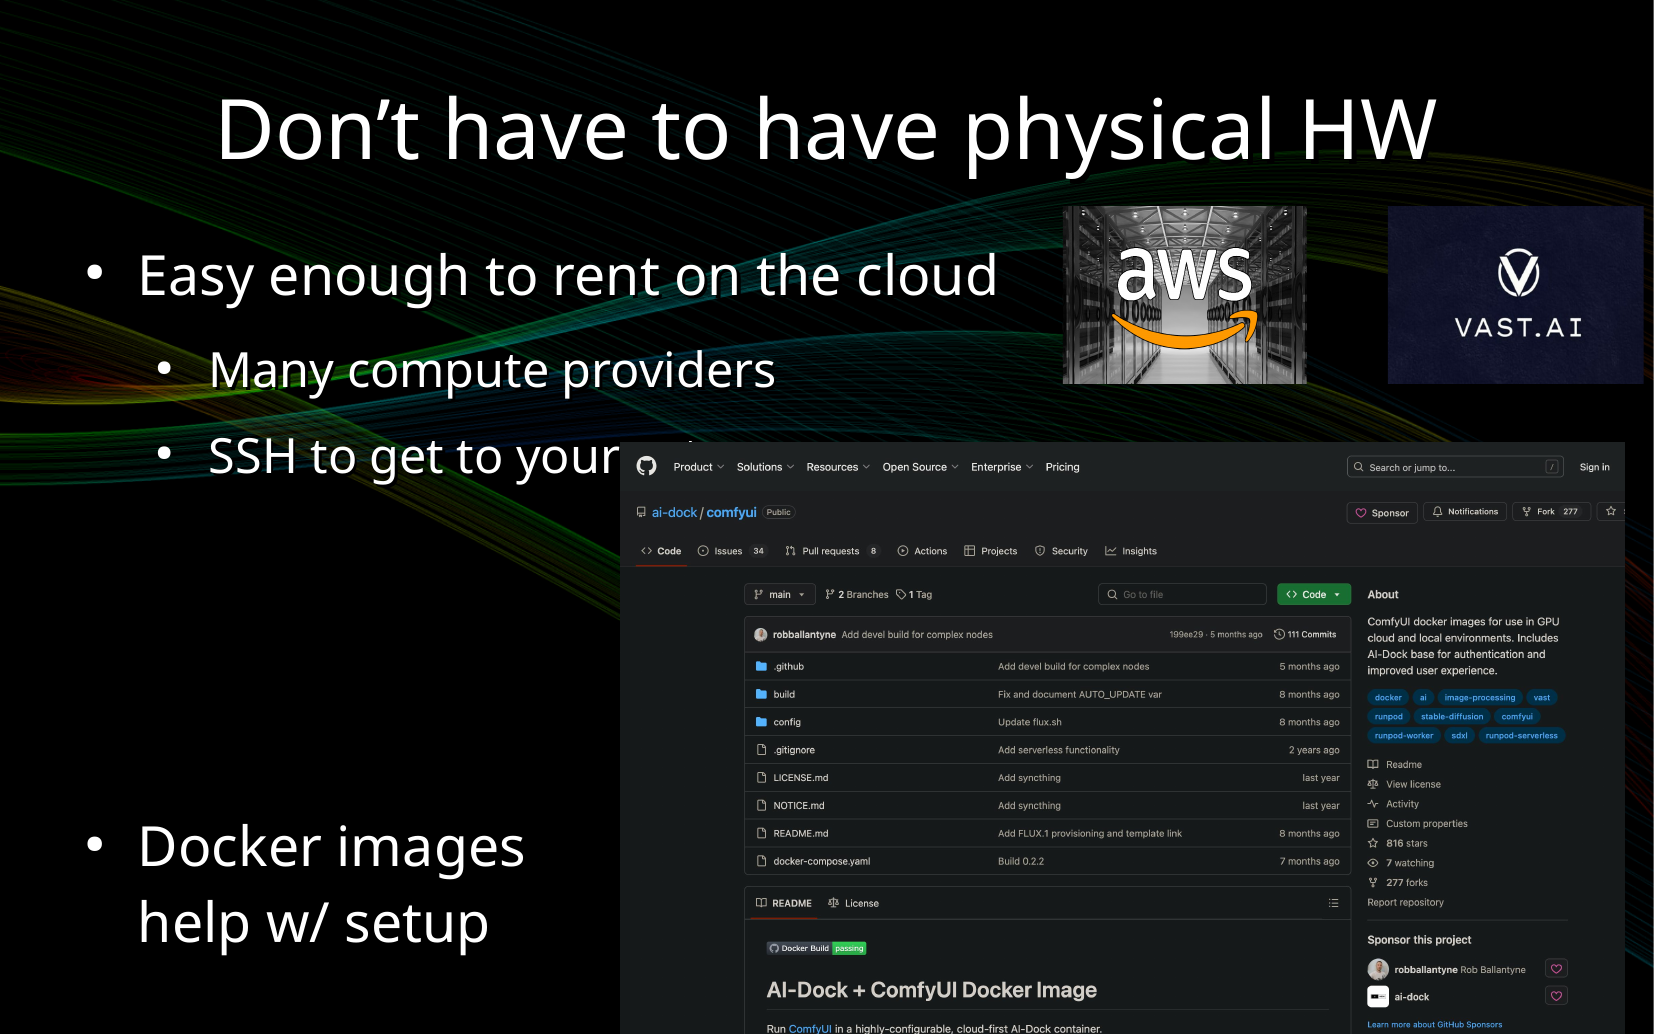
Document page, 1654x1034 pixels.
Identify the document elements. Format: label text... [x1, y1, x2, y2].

list Easy enough to rent on the cloud Many compute providers SSH to get to your setup Docker images help w/ setup [67, 236, 1447, 969]
title Don’t have to have physical HW [82, 41, 1571, 214]
picture [0, 0, 1654, 1034]
